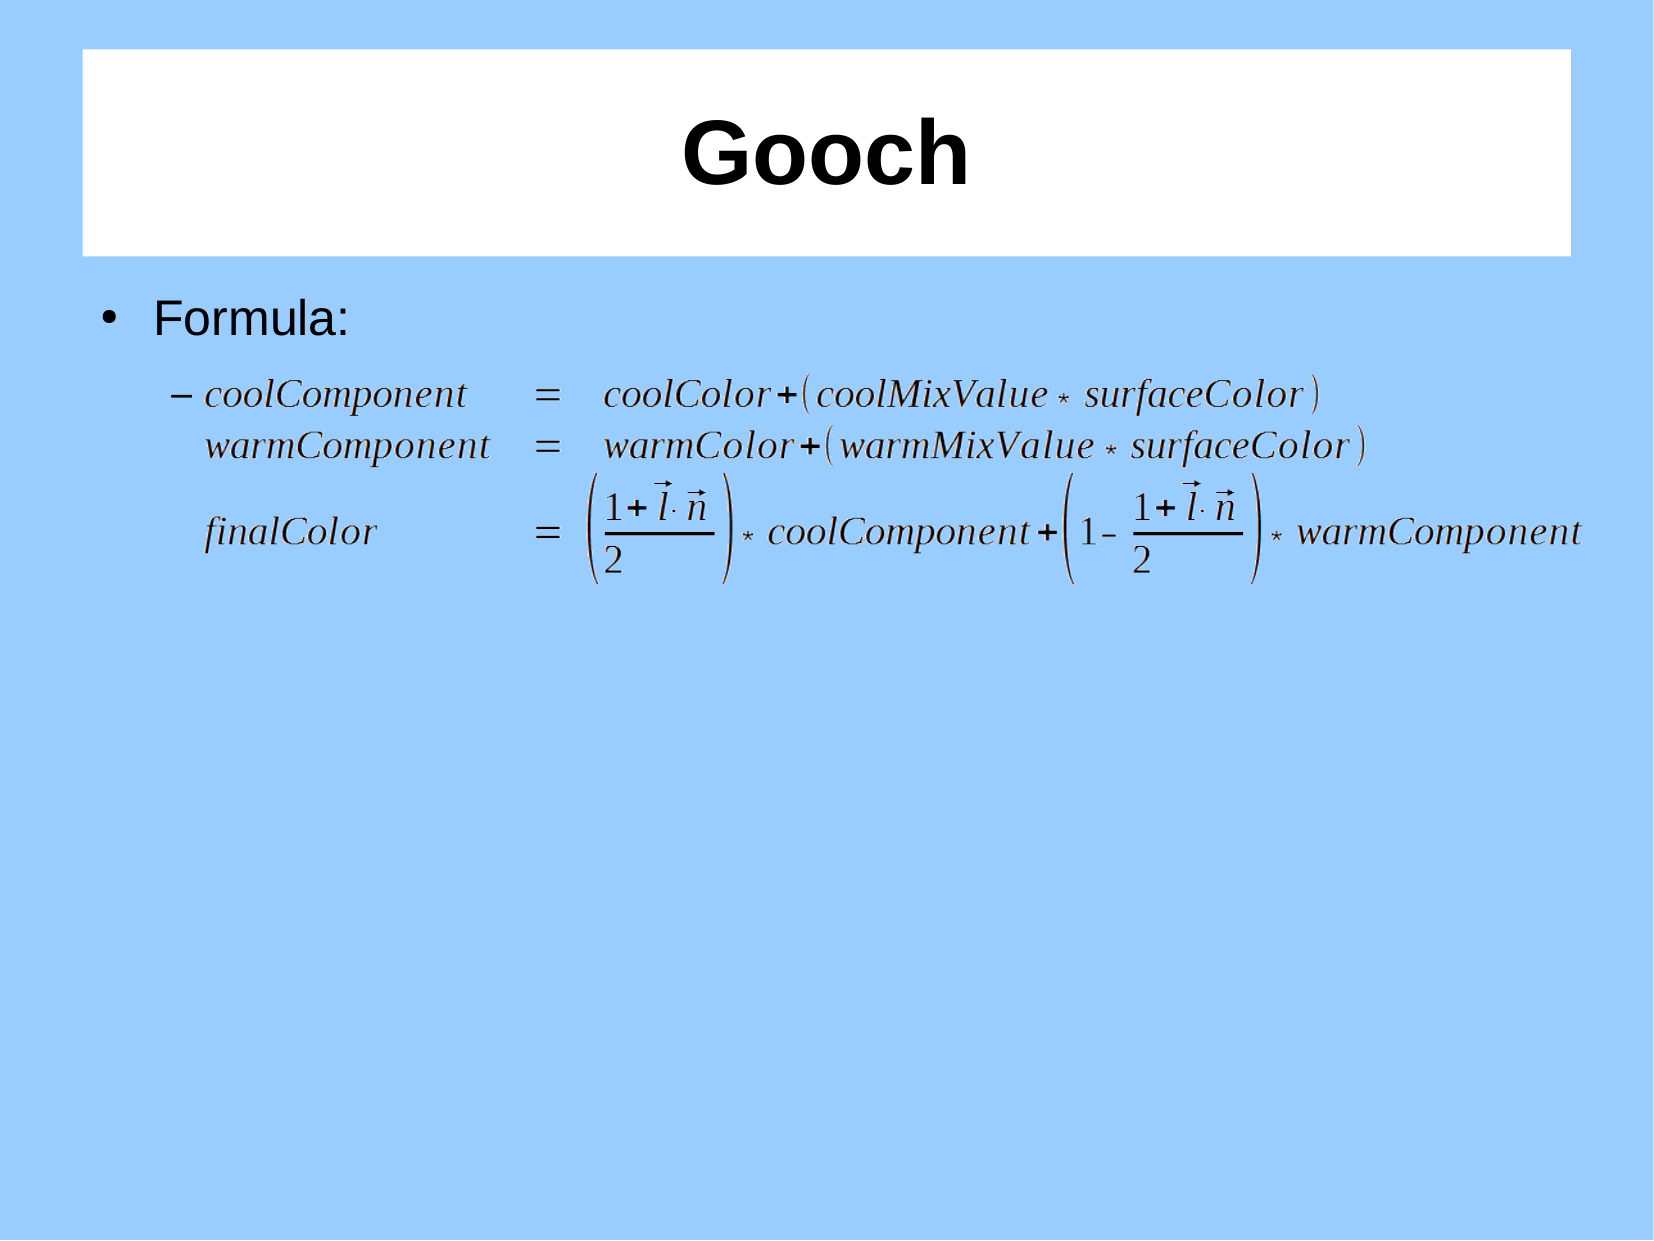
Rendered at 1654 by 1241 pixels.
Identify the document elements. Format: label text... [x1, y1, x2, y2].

list Formula: [82, 290, 1571, 1170]
picture [189, 366, 1595, 600]
title Gooch [82, 49, 1571, 257]
